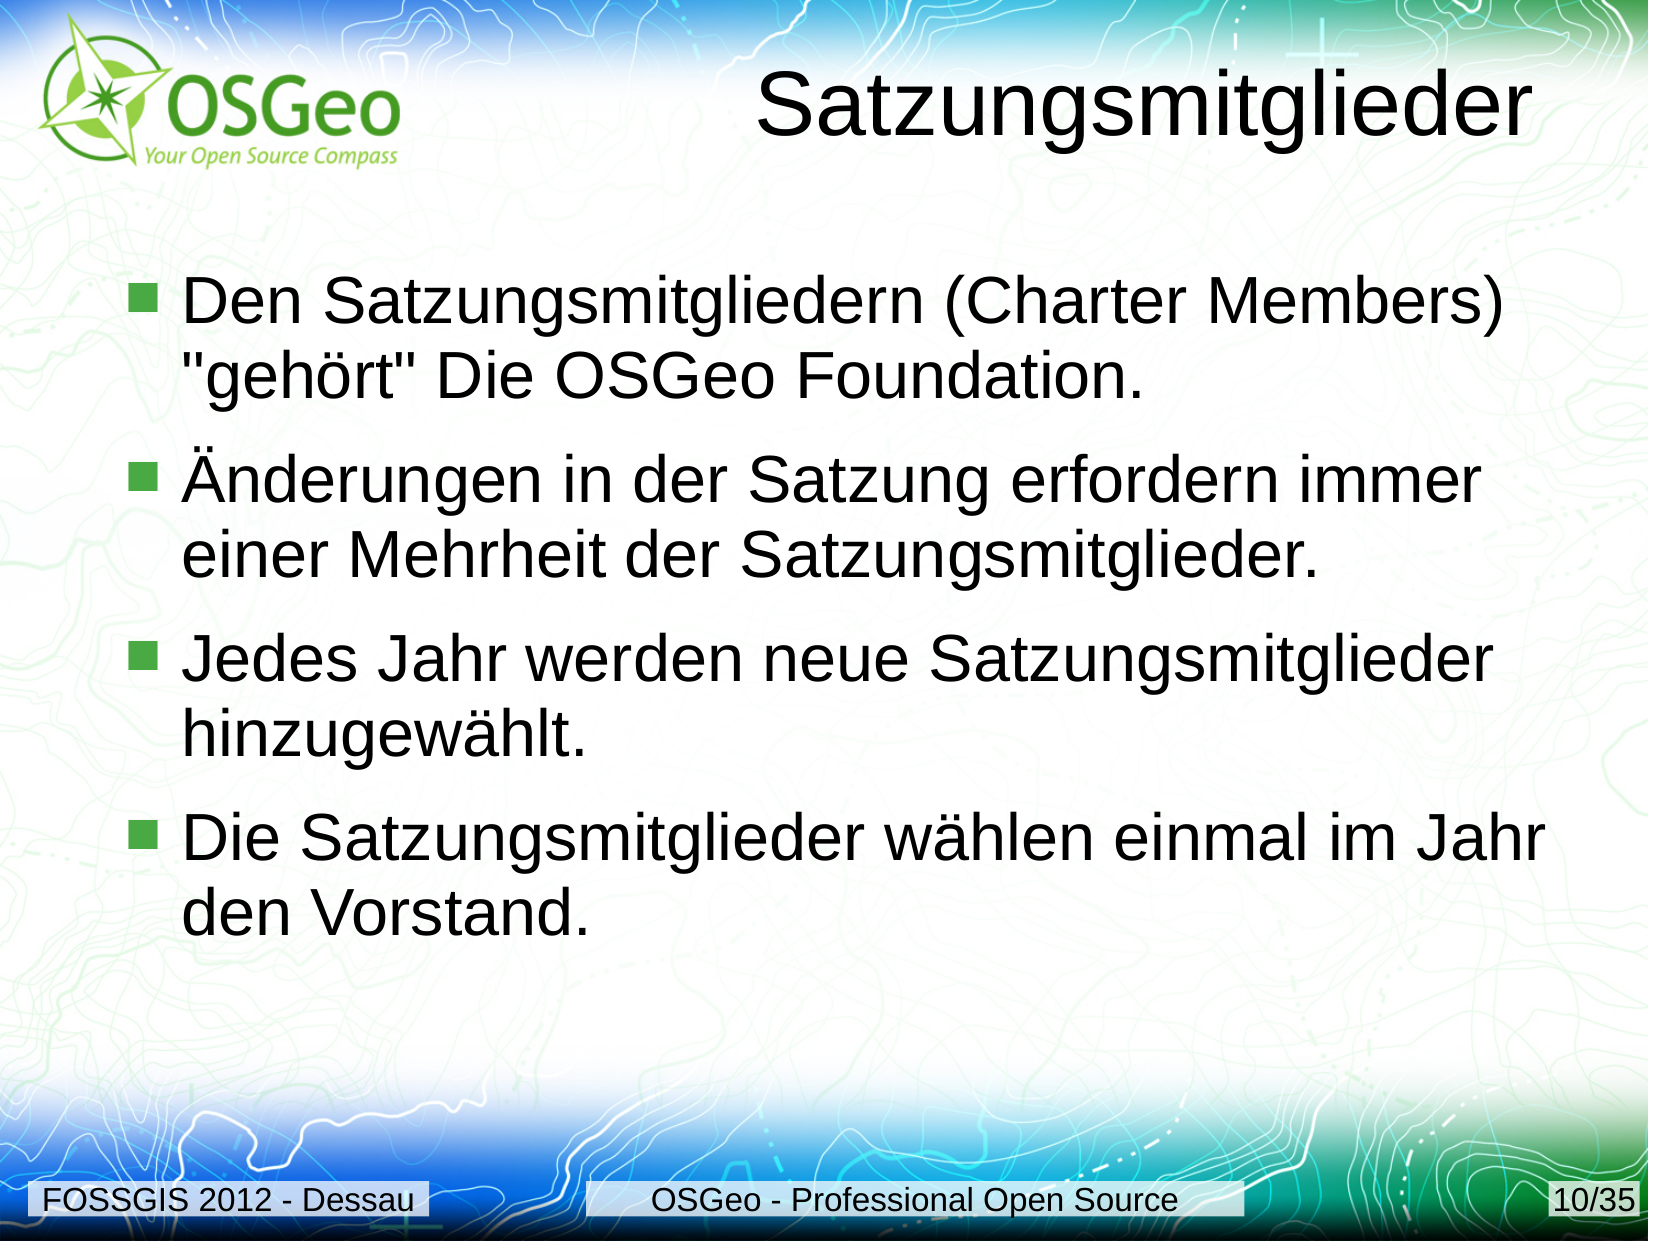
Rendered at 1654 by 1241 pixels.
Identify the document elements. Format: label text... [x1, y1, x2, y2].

title Satzungsmitglieder [430, 29, 1536, 178]
list Den Satzungsmitgliedern (Charter Members) "gehört" Die OSGeo Foundation. Änderungen in der Satzung erfordern immer einer Mehrheit der Satzungsmitglieder. Jedes Jahr werden neue Satzungsmitglieder hinzugewählt. Die Satzungsmitglieder wählen einmal im Jahr den Vorstand. [110, 262, 1595, 1055]
picture [0, 0, 1648, 1241]
